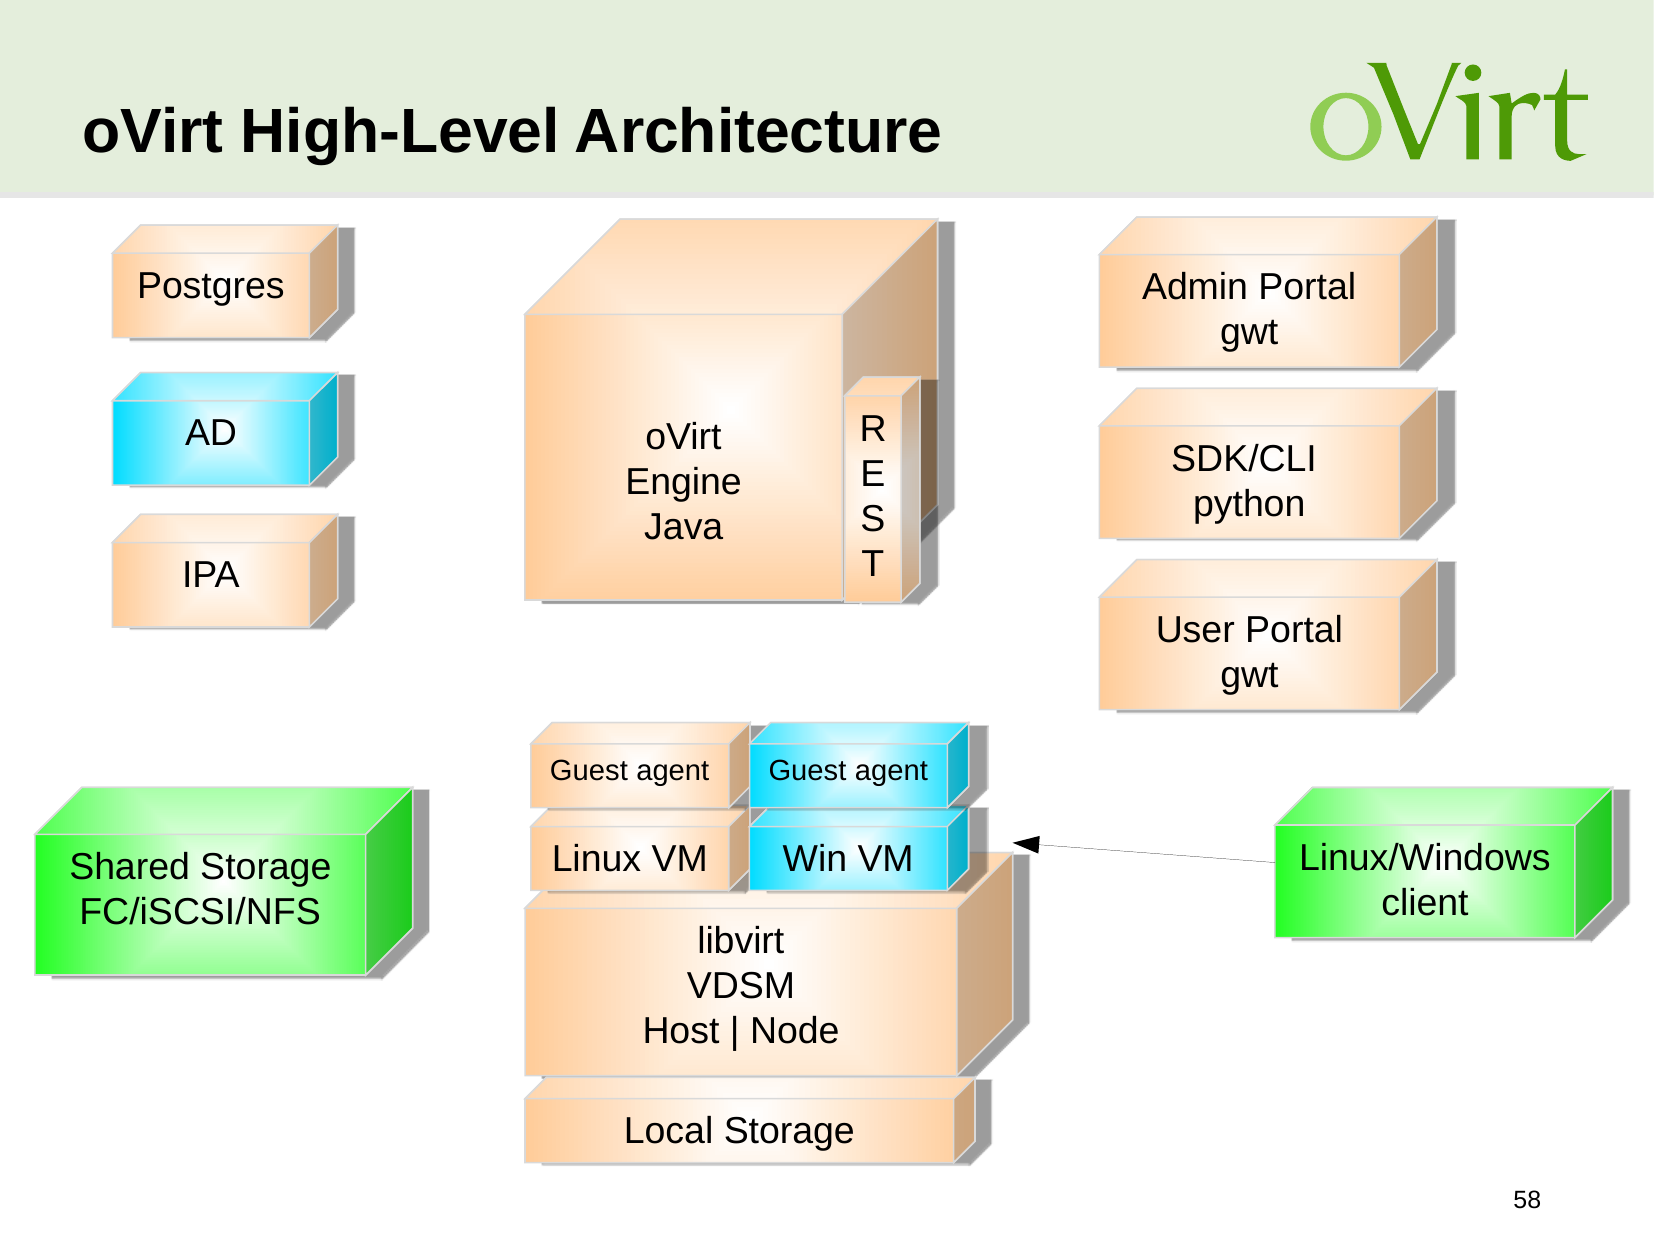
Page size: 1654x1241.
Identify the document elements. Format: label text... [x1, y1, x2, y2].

title oVirt High-Level Architecture [82, 37, 1303, 226]
text_box SDK/CLI python [1099, 426, 1399, 539]
text_box libvirt VDSM Host | Node [525, 909, 956, 1076]
text_box Postgres [112, 254, 309, 338]
text_box Local Storage [525, 1099, 953, 1163]
text_box IPA [112, 543, 309, 627]
text_box User Portal gwt [1099, 598, 1399, 710]
text_box Admin Portal gwt [1099, 255, 1399, 368]
text_box Guest agent [530, 744, 728, 808]
text_box Guest agent [749, 744, 947, 808]
text_box Linux VM [530, 827, 728, 891]
text_box Shared Storage FC/iSCSI/NFS [34, 835, 365, 976]
text_box Linux/Windows client [1274, 826, 1574, 938]
text_box R E S T [844, 396, 901, 603]
text_box Win VM [749, 827, 947, 891]
text_box oVirt Engine Java [524, 315, 842, 601]
text_box AD [112, 401, 309, 486]
